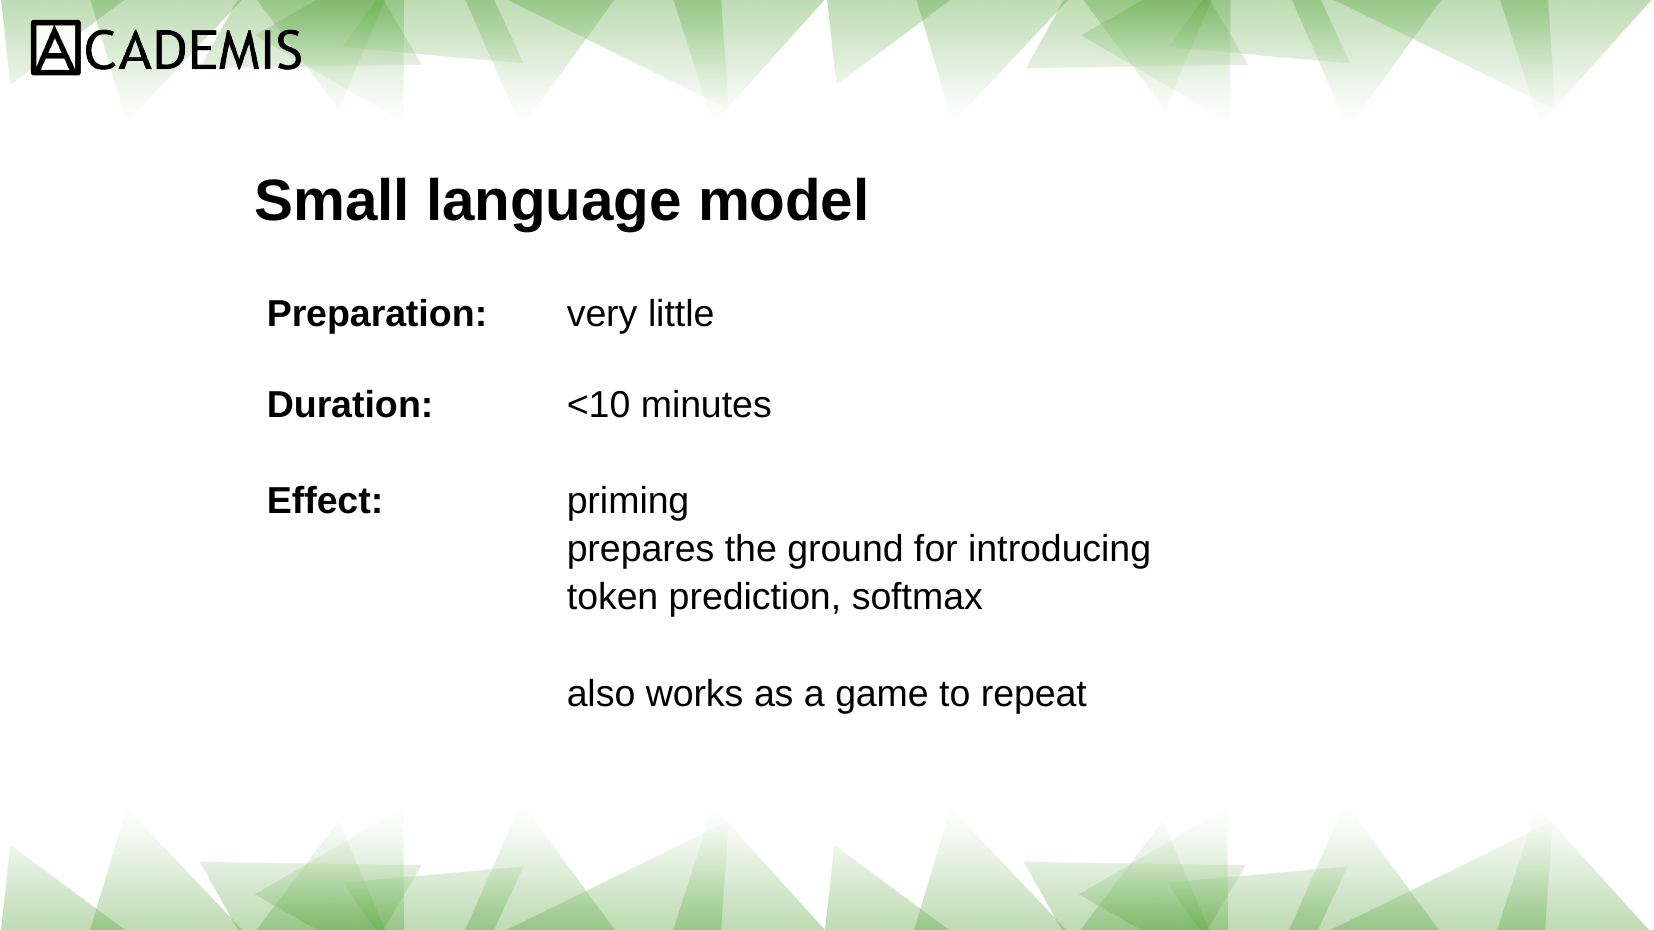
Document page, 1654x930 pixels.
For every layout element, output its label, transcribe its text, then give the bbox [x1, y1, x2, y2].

picture [0, 0, 1653, 128]
title Small language model [180, 86, 946, 282]
picture [0, 802, 1651, 930]
text_box Preparation: very little Duration: <10 minutes Effect: priming prepares the ground for introducing token prediction, softmax also works as a game to repeat [252, 279, 1426, 723]
